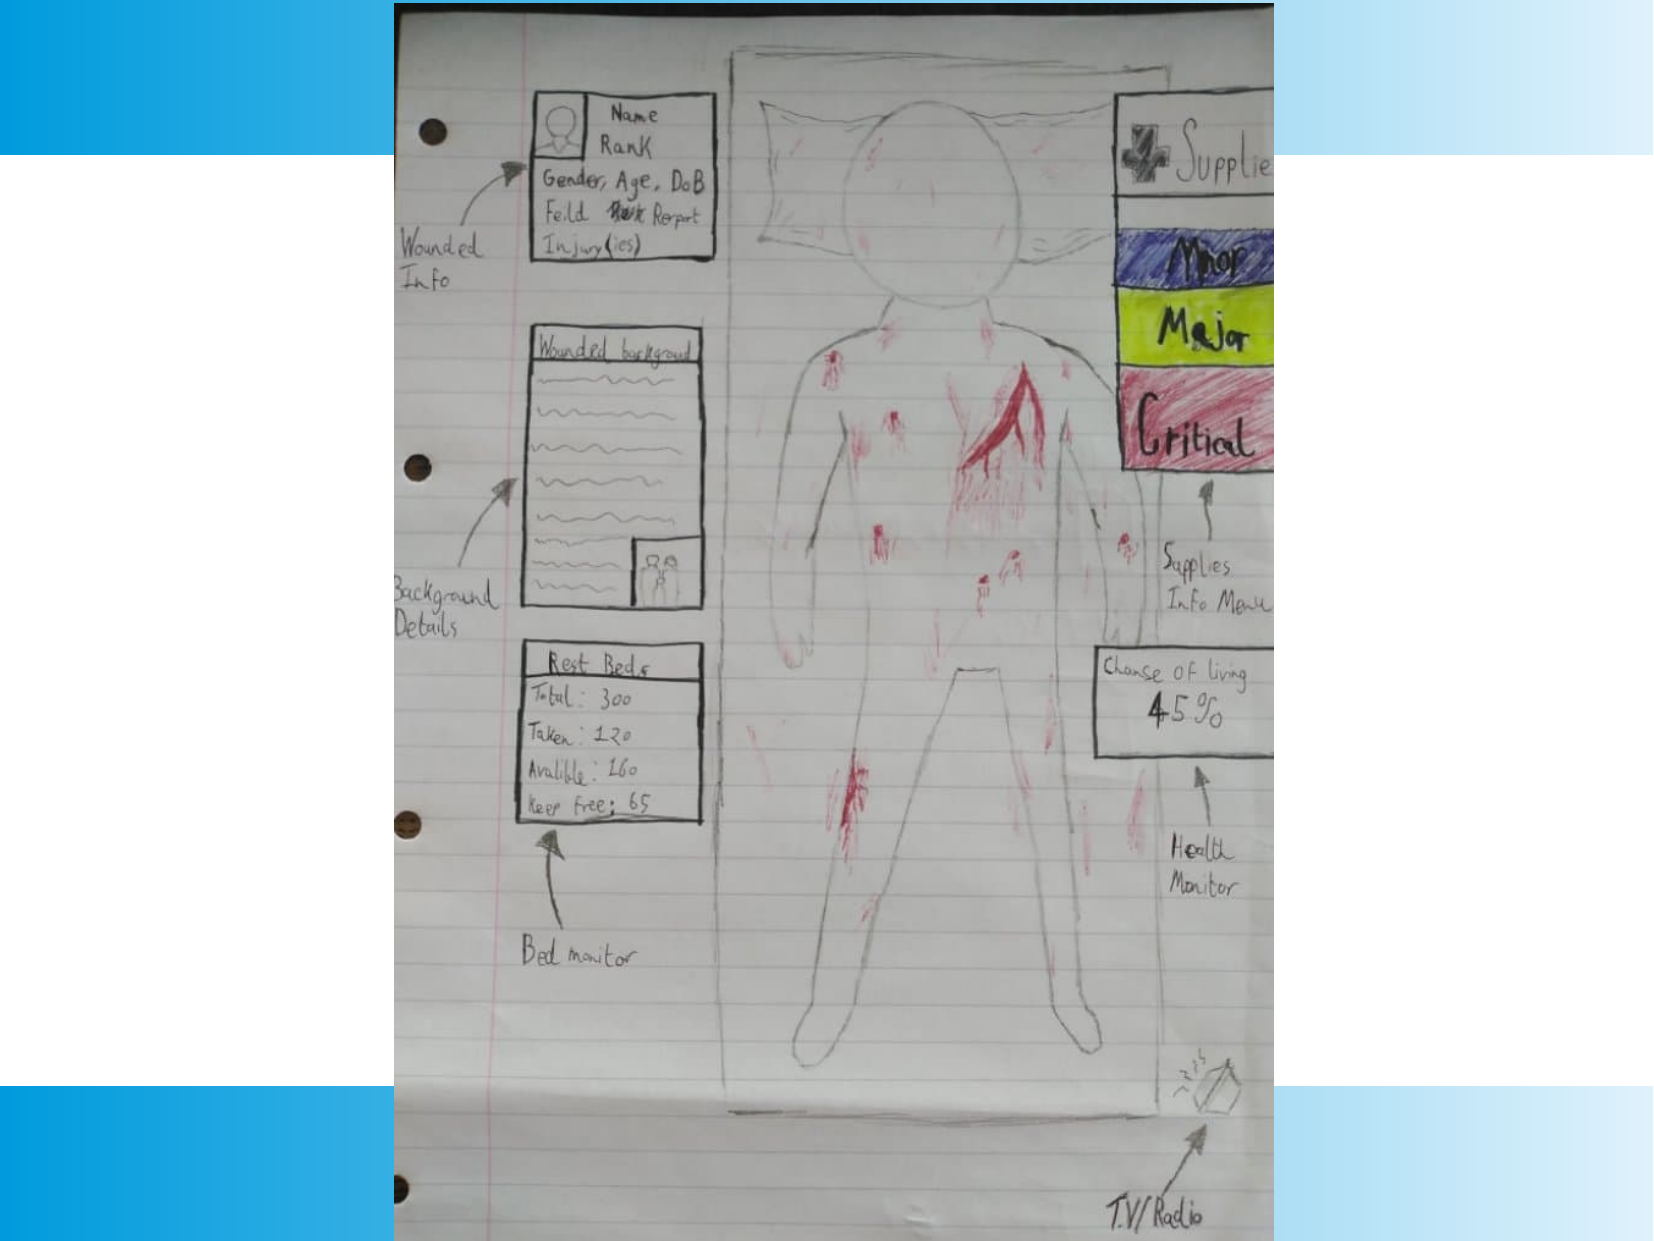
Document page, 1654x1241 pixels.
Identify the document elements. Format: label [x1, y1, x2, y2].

picture [394, 3, 1274, 1241]
